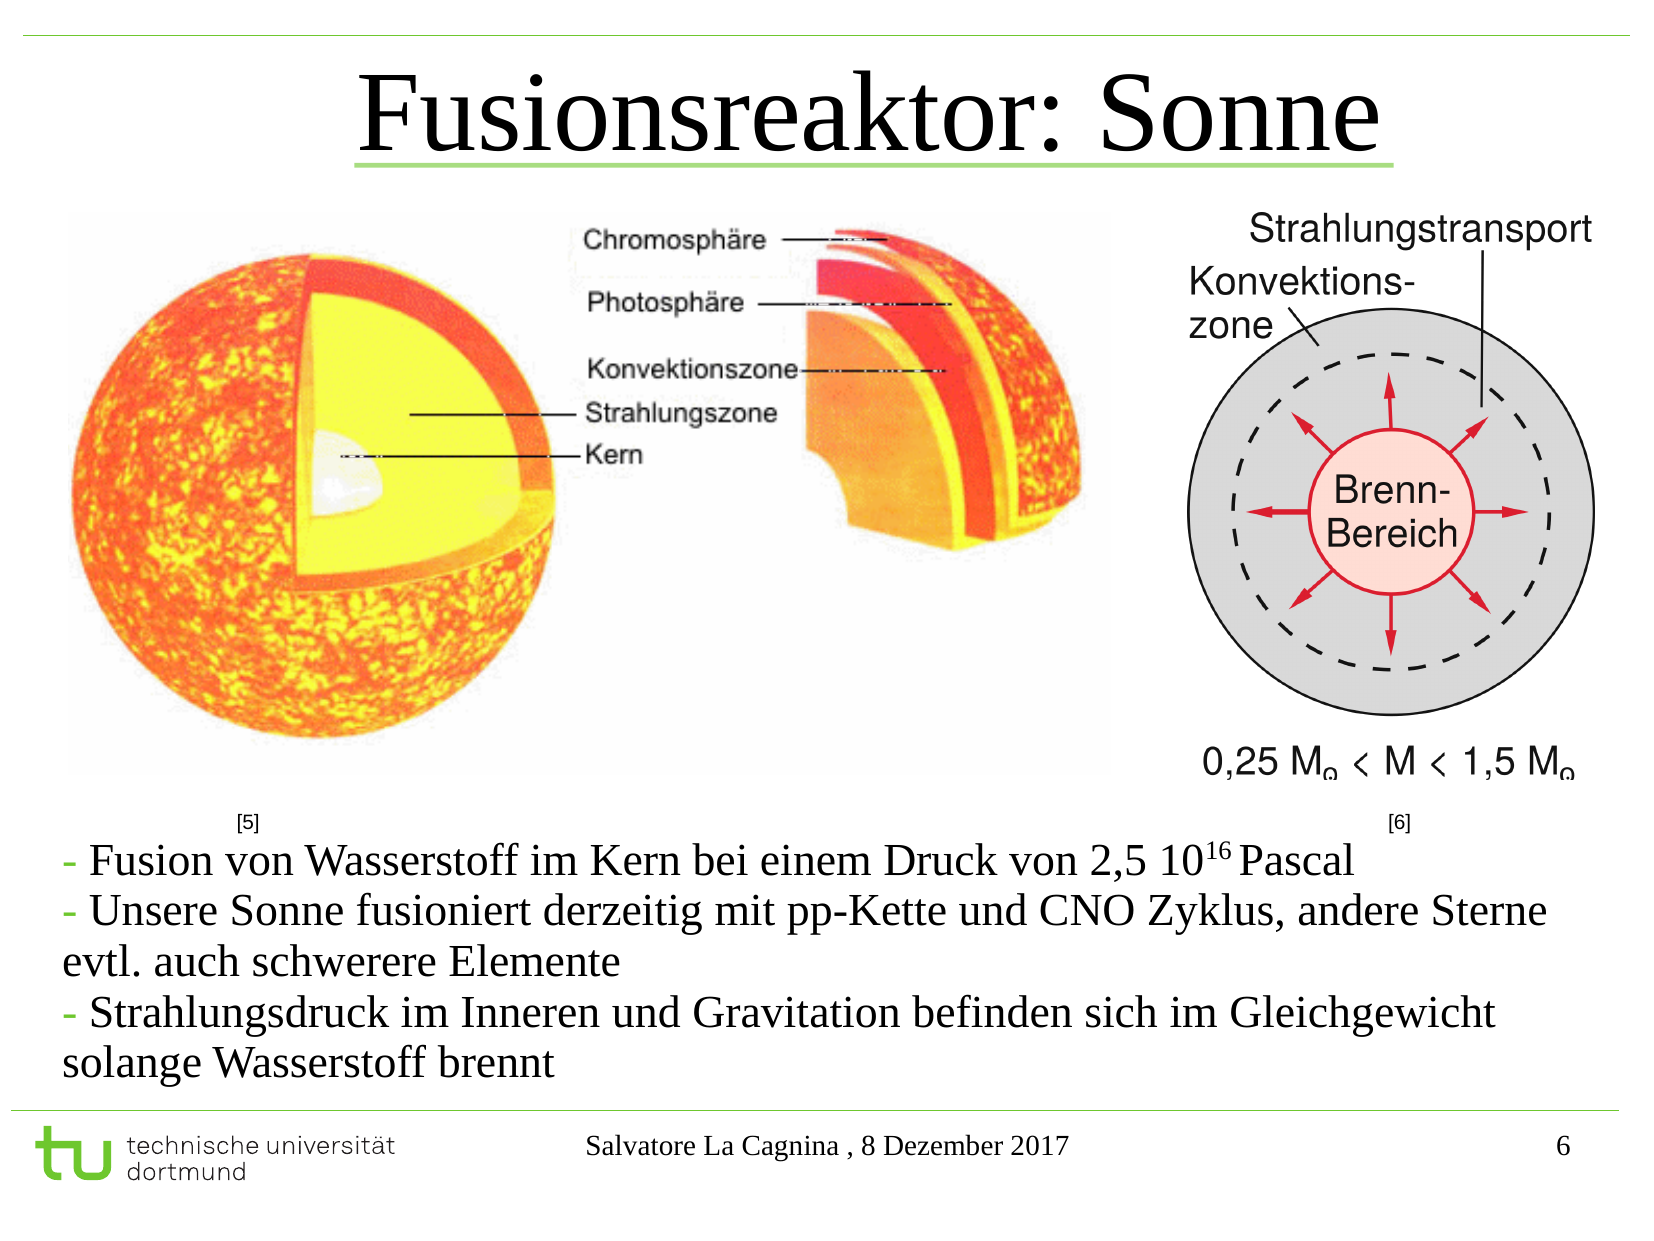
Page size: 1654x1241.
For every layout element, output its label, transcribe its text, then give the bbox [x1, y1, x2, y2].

title Fusionsreaktor: Sonne [224, 35, 1441, 189]
picture [68, 212, 1111, 775]
text_box [6] [1299, 803, 1501, 898]
text_box - Fusion von Wasserstoff im Kern bei einem Druck von 2,5 1016 Pascal - Unsere Sonne fusioniert derzeitig mit pp-Kette und CNO Zyklus, andere Sterne evtl. auch schwerere Elemente - Strahlungsdruck im Inneren und Gravitation befinden sich im Gleichgewicht solange Wasserstoff brennt [47, 826, 1607, 1096]
picture [1187, 212, 1595, 780]
text_box [5] [106, 803, 390, 826]
chart [35, 1125, 461, 1241]
